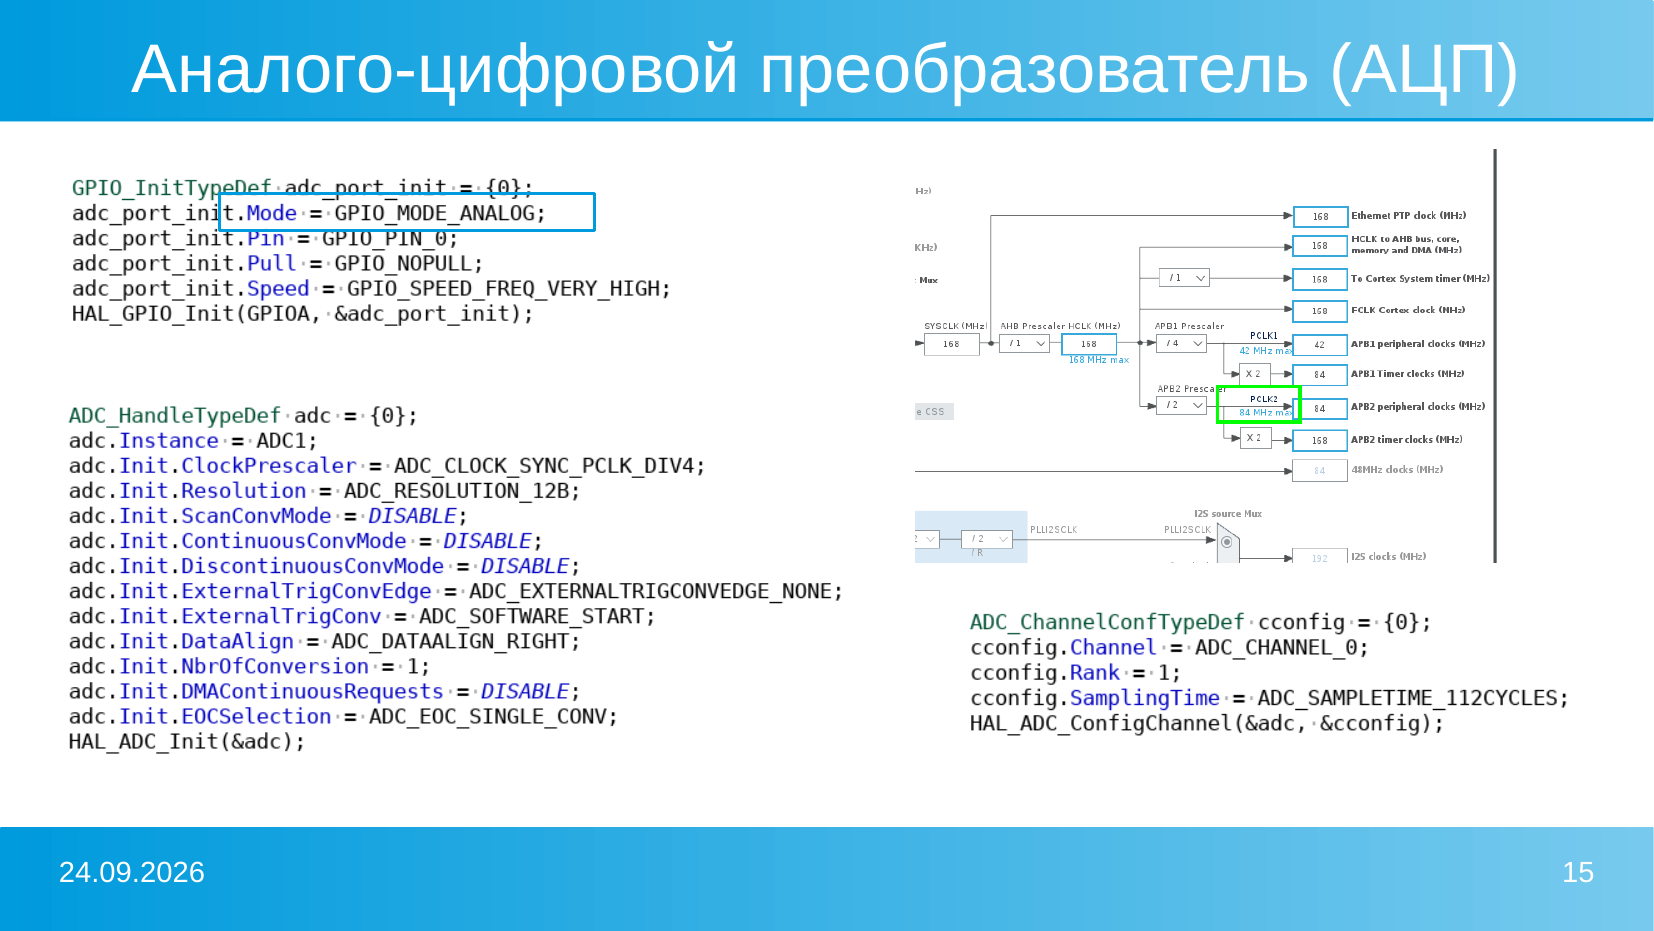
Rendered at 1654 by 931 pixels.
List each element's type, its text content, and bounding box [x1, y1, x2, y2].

picture [57, 155, 685, 341]
picture [940, 599, 1613, 752]
picture [915, 149, 1576, 563]
title Аналого-цифровой преобразователь (АЦП) [59, 29, 1595, 108]
picture [55, 389, 886, 770]
